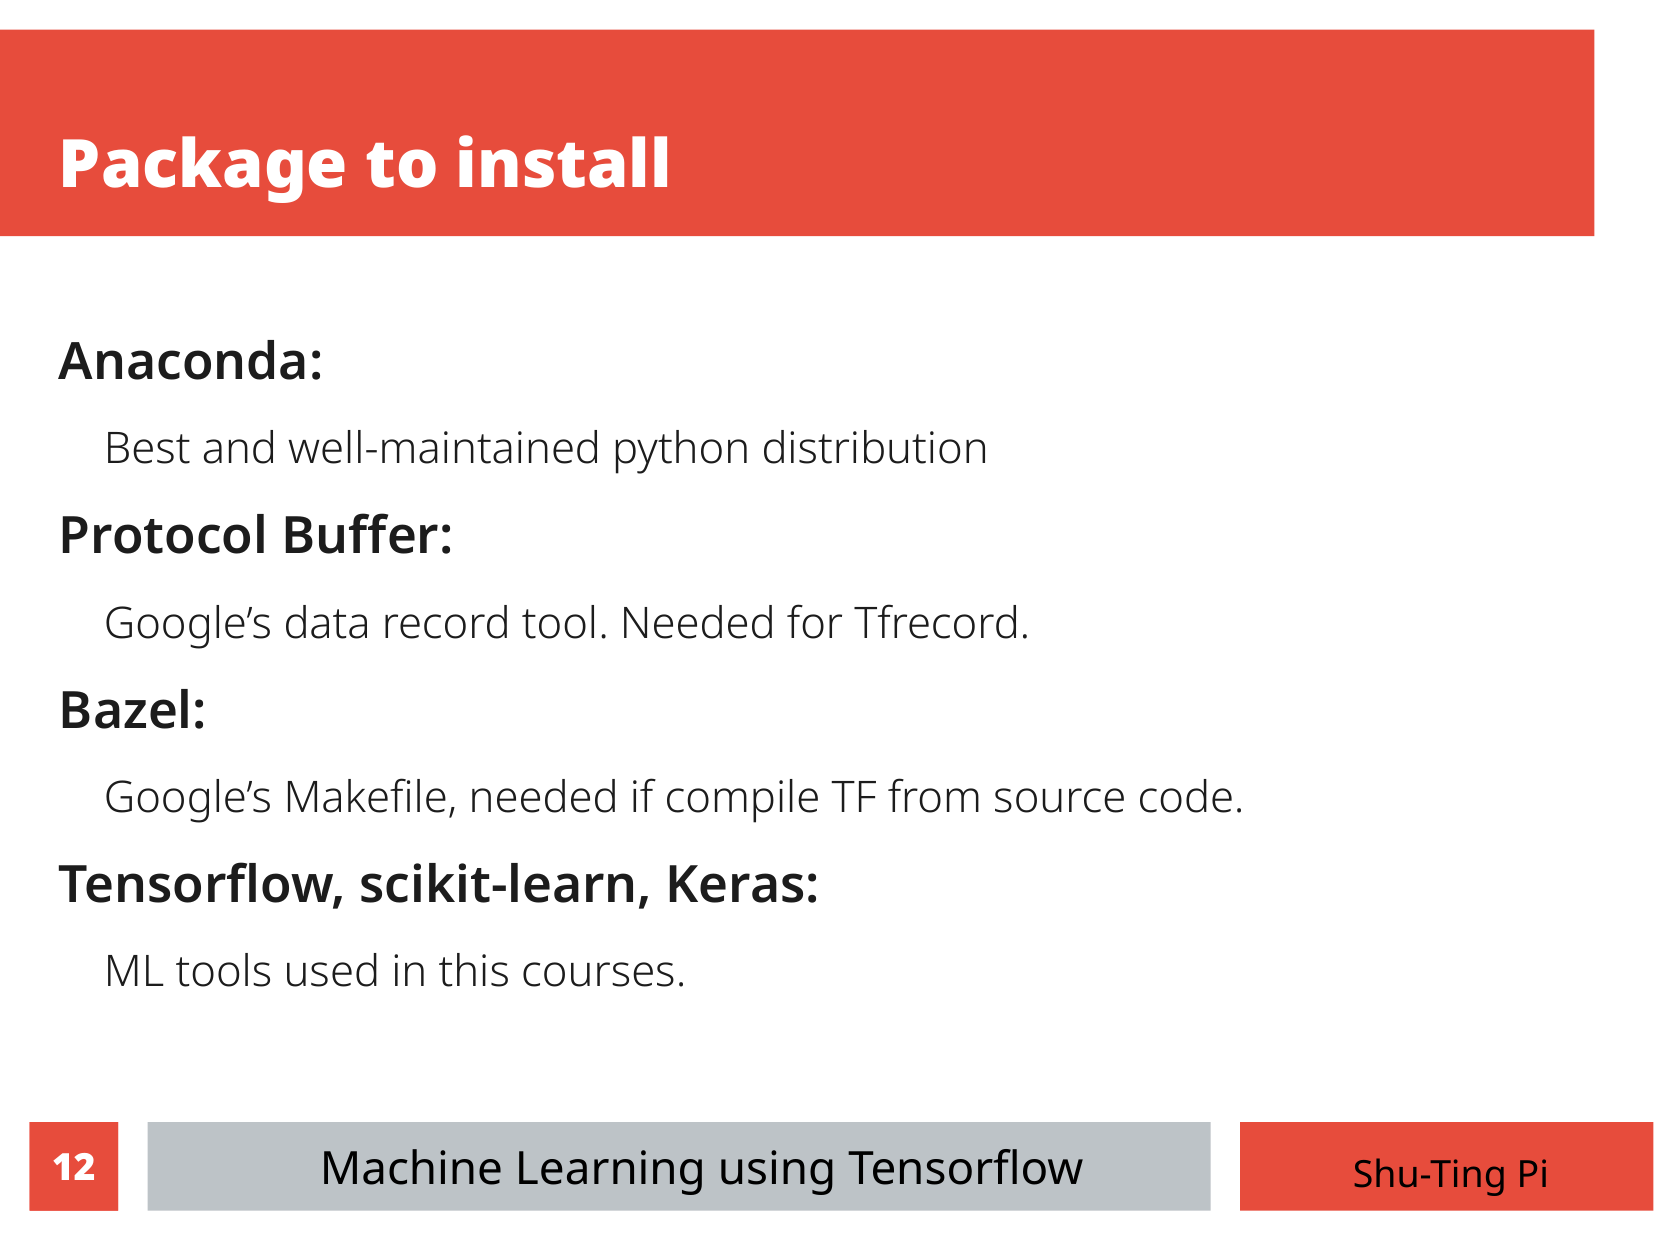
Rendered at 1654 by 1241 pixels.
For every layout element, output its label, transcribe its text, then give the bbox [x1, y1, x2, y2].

title Package to install [59, 59, 1595, 207]
text_box Shu-Ting Pi [1338, 1140, 1548, 1203]
text_box Machine Learning using Tensorflow [305, 1128, 1191, 1241]
list Anaconda: Best and well-maintained python distribution Protocol Buffer: Google’s data record tool. Needed for Tfrecord. Bazel: Google’s Makefile, needed if compile TF from source code. Tensorflow, scikit-learn, Keras: ML tools used in this courses. [59, 324, 1565, 1093]
